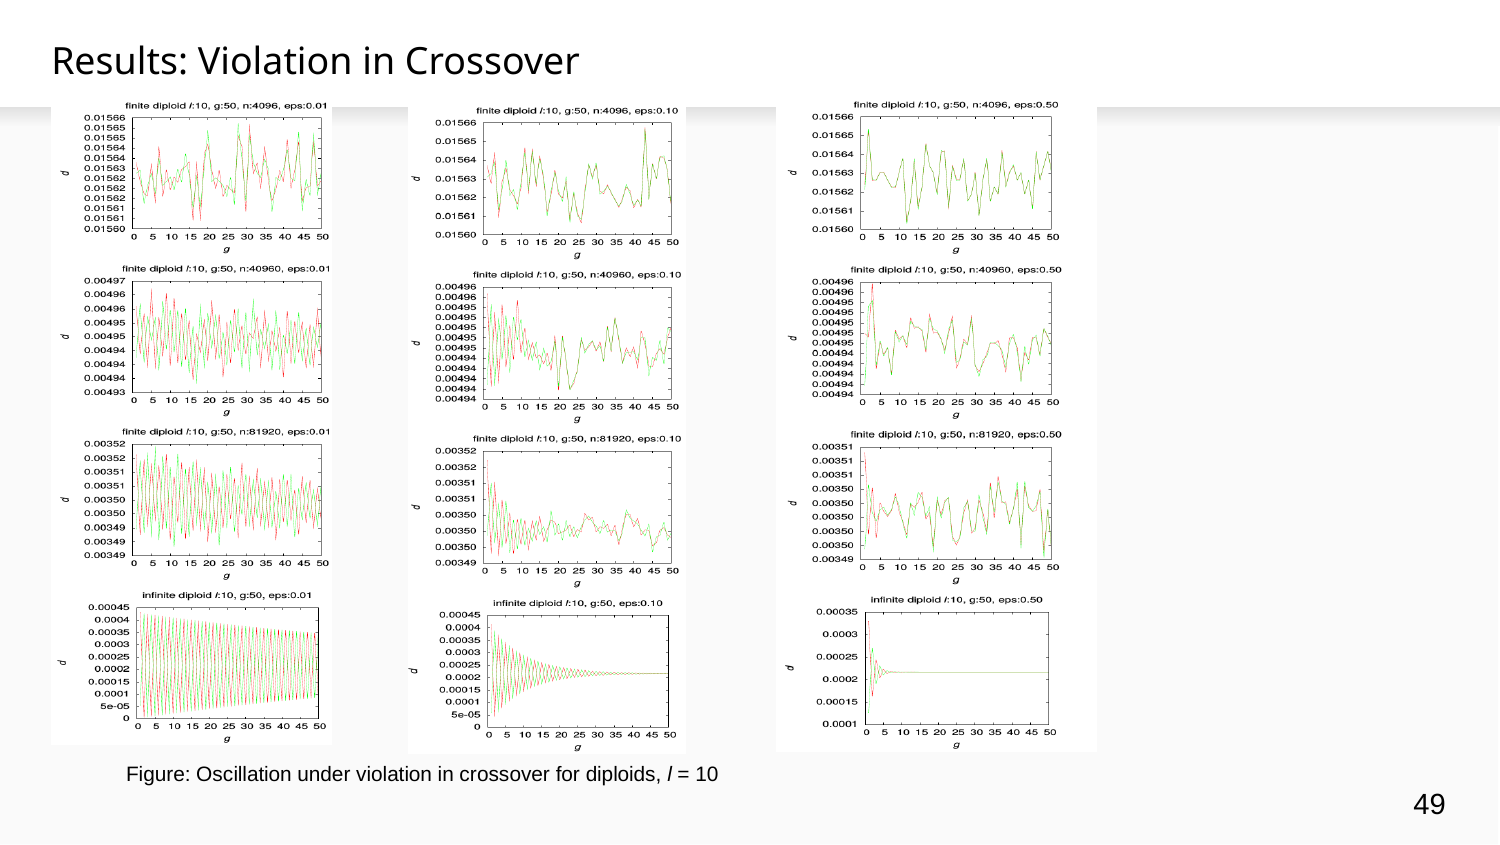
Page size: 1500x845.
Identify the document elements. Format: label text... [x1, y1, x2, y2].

picture [51, 85, 332, 745]
picture [776, 93, 1097, 752]
title Results: Violation in Crossover [51, 10, 1500, 110]
text_box Figure: Oscillation under violation in crossover for diploids, l = 10 [111, 755, 827, 795]
picture [408, 89, 686, 754]
